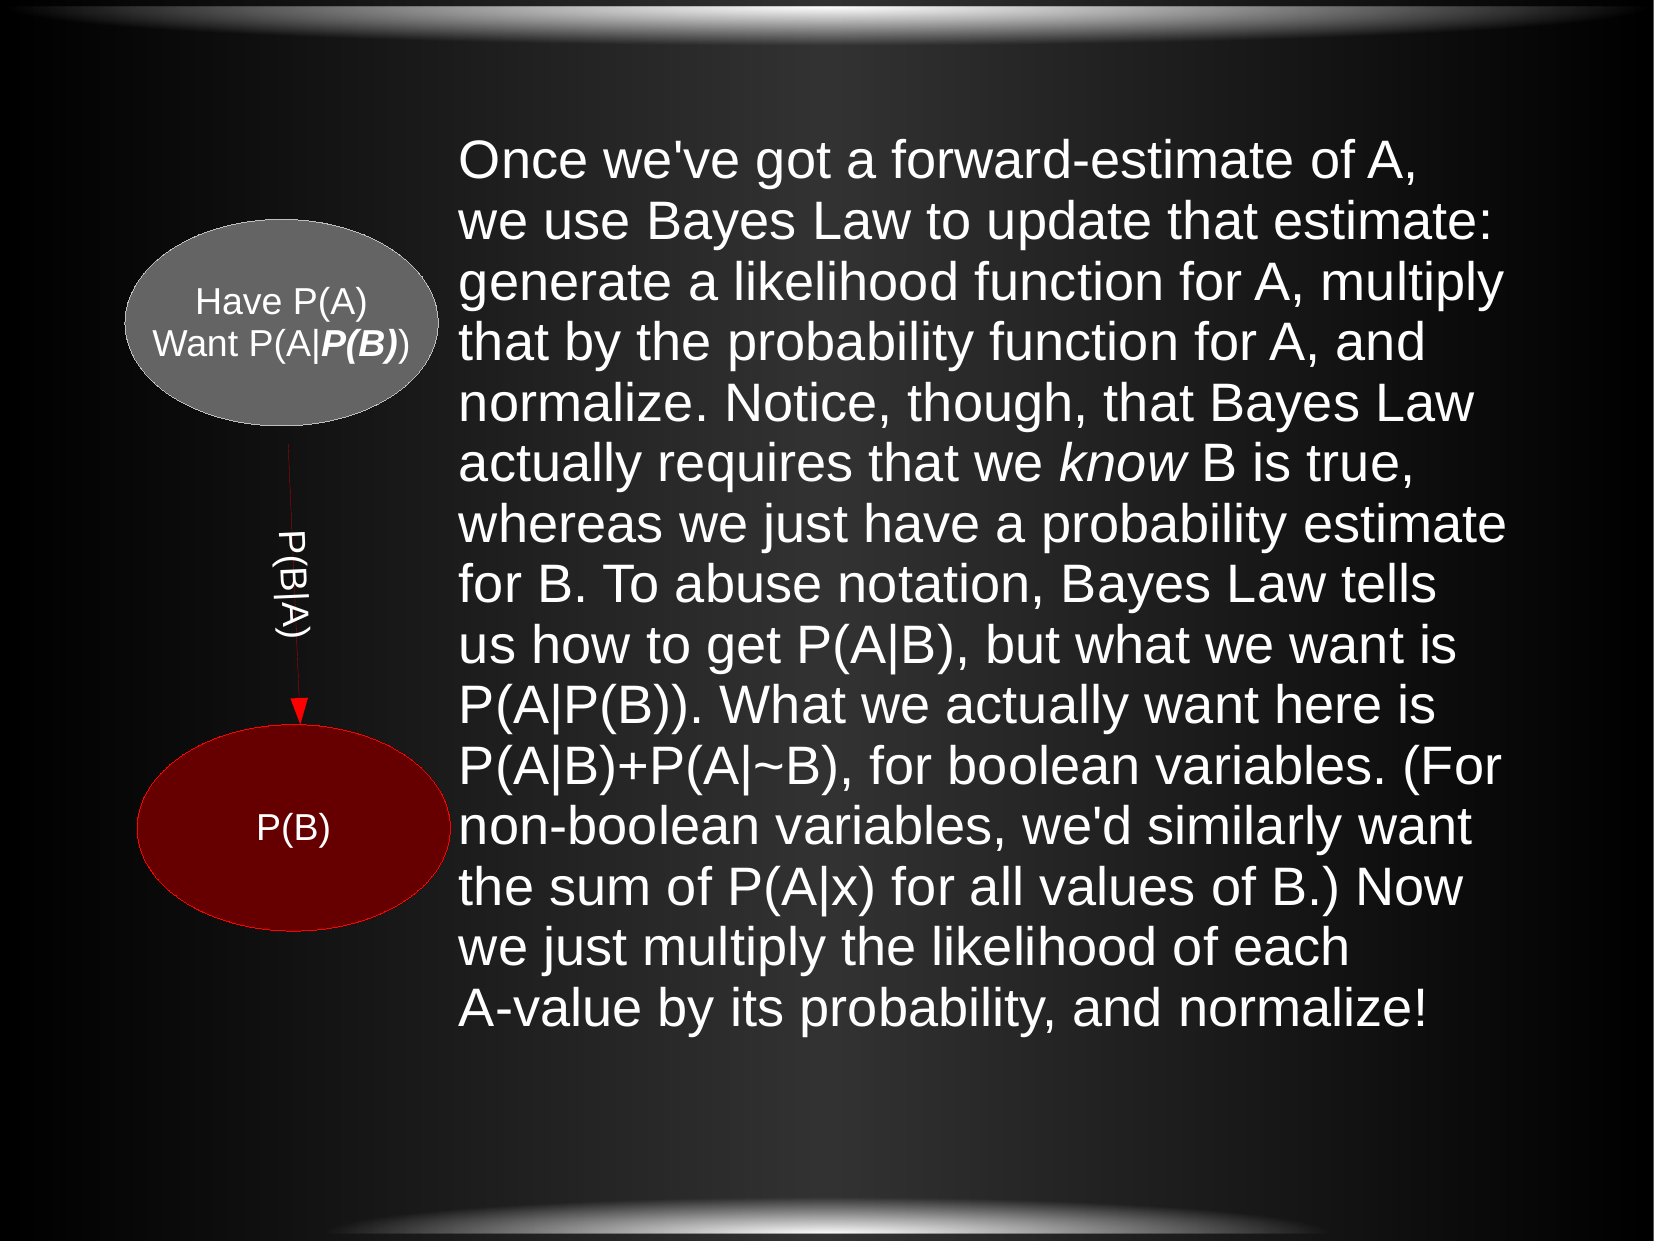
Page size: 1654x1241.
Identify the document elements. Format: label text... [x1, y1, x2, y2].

text_box Once we've got a forward-estimate of A, we use Bayes Law to update that estimate: generate a likelihood function for A, multiply that by the probability function for A, and normalize. Notice, though, that Bayes Law actually requires that we know B is true, whereas we just have a probability estimate for B. To abuse notation, Bayes Law tells us how to get P(A|B), but what we want is P(A|P(B)). What we actually want here is P(A|B)+P(A|~B), for boolean variables. (For non-boolean variables, we'd similarly want the sum of P(A|x) for all values of B.) Now we just multiply the likelihood of each A-value by its probability, and normalize! [444, 122, 1525, 1046]
text_box Have P(A) Want P(A|P(B)) [124, 219, 439, 426]
picture [0, 0, 1654, 1241]
text_box P(B) [137, 724, 444, 932]
